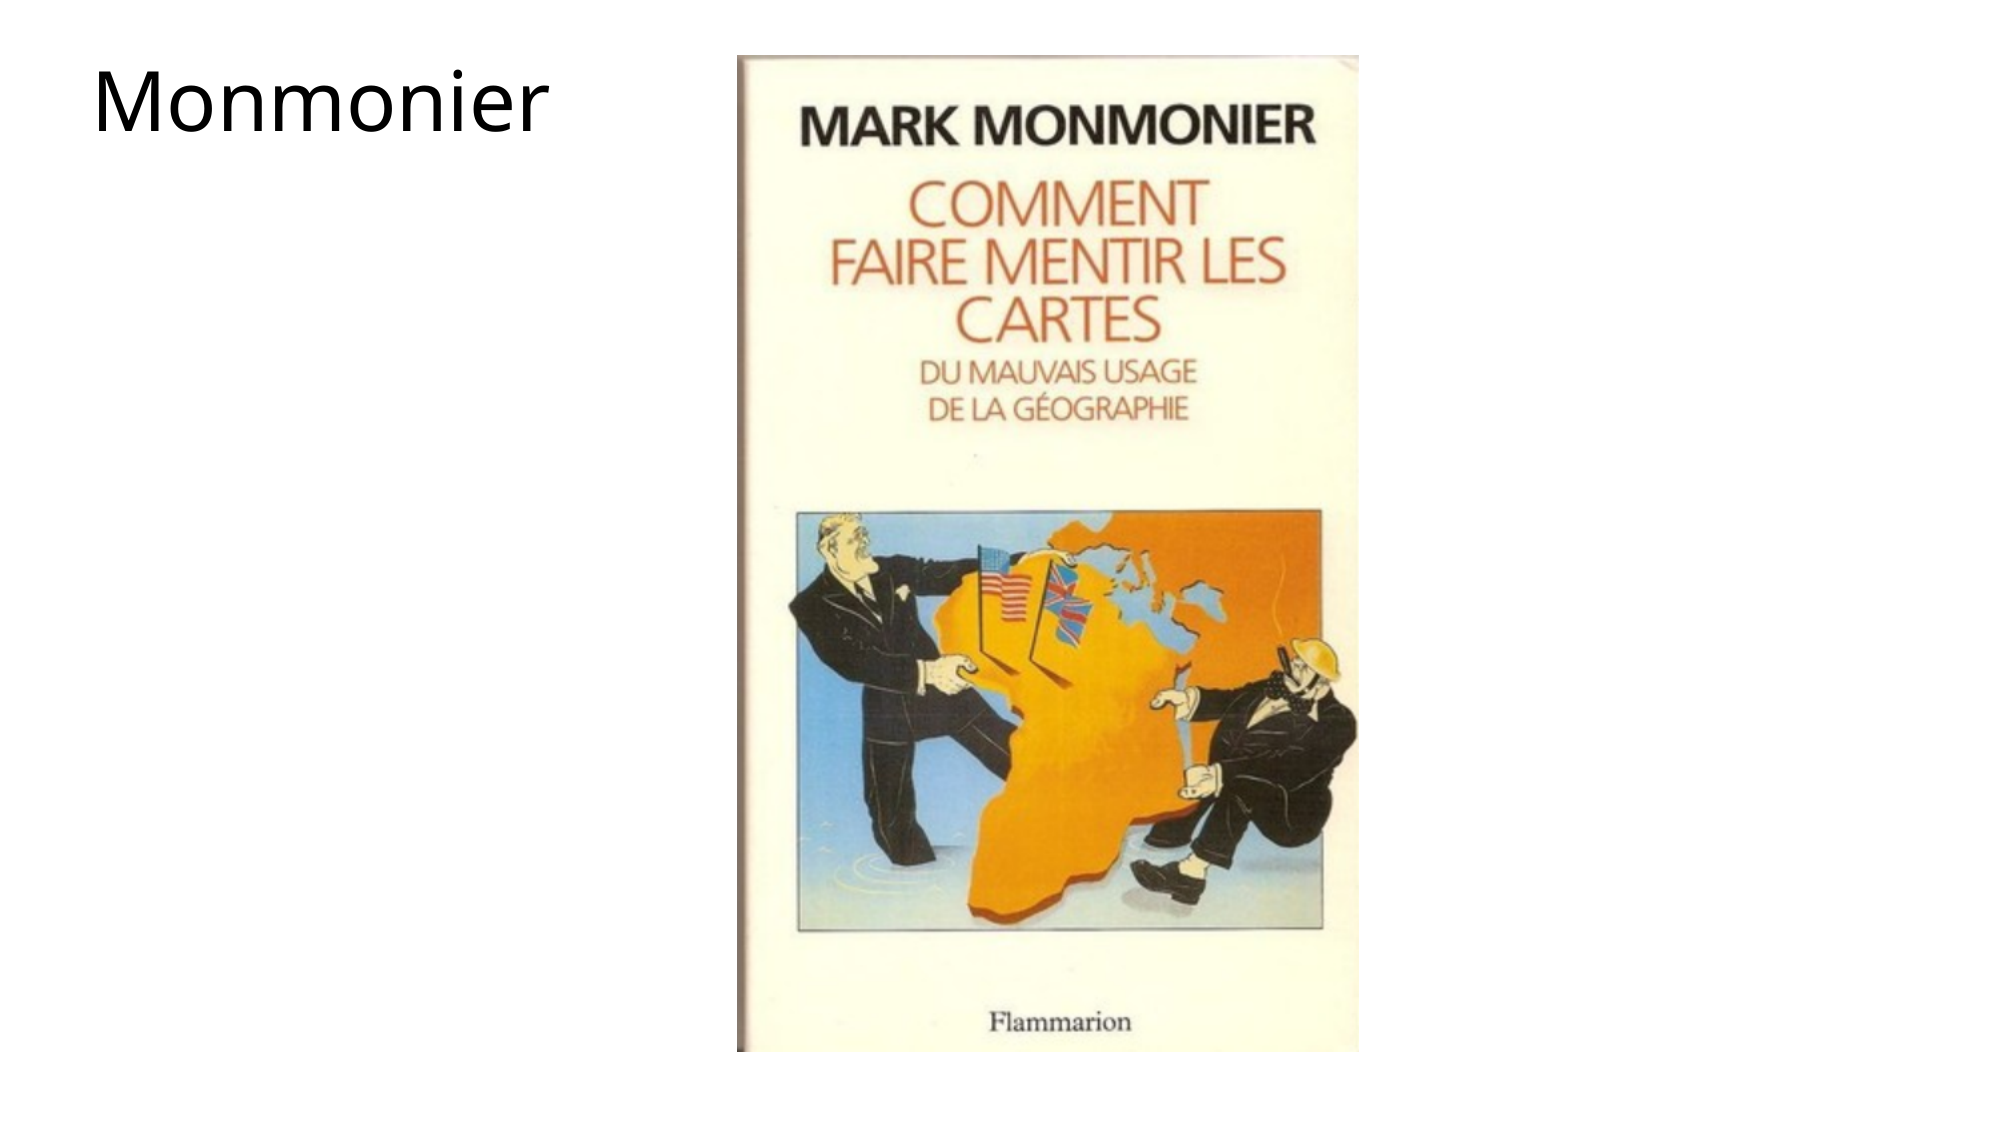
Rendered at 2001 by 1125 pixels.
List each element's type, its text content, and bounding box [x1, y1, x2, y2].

text_box Monmonier [76, 35, 1028, 461]
picture [737, 55, 1359, 1052]
